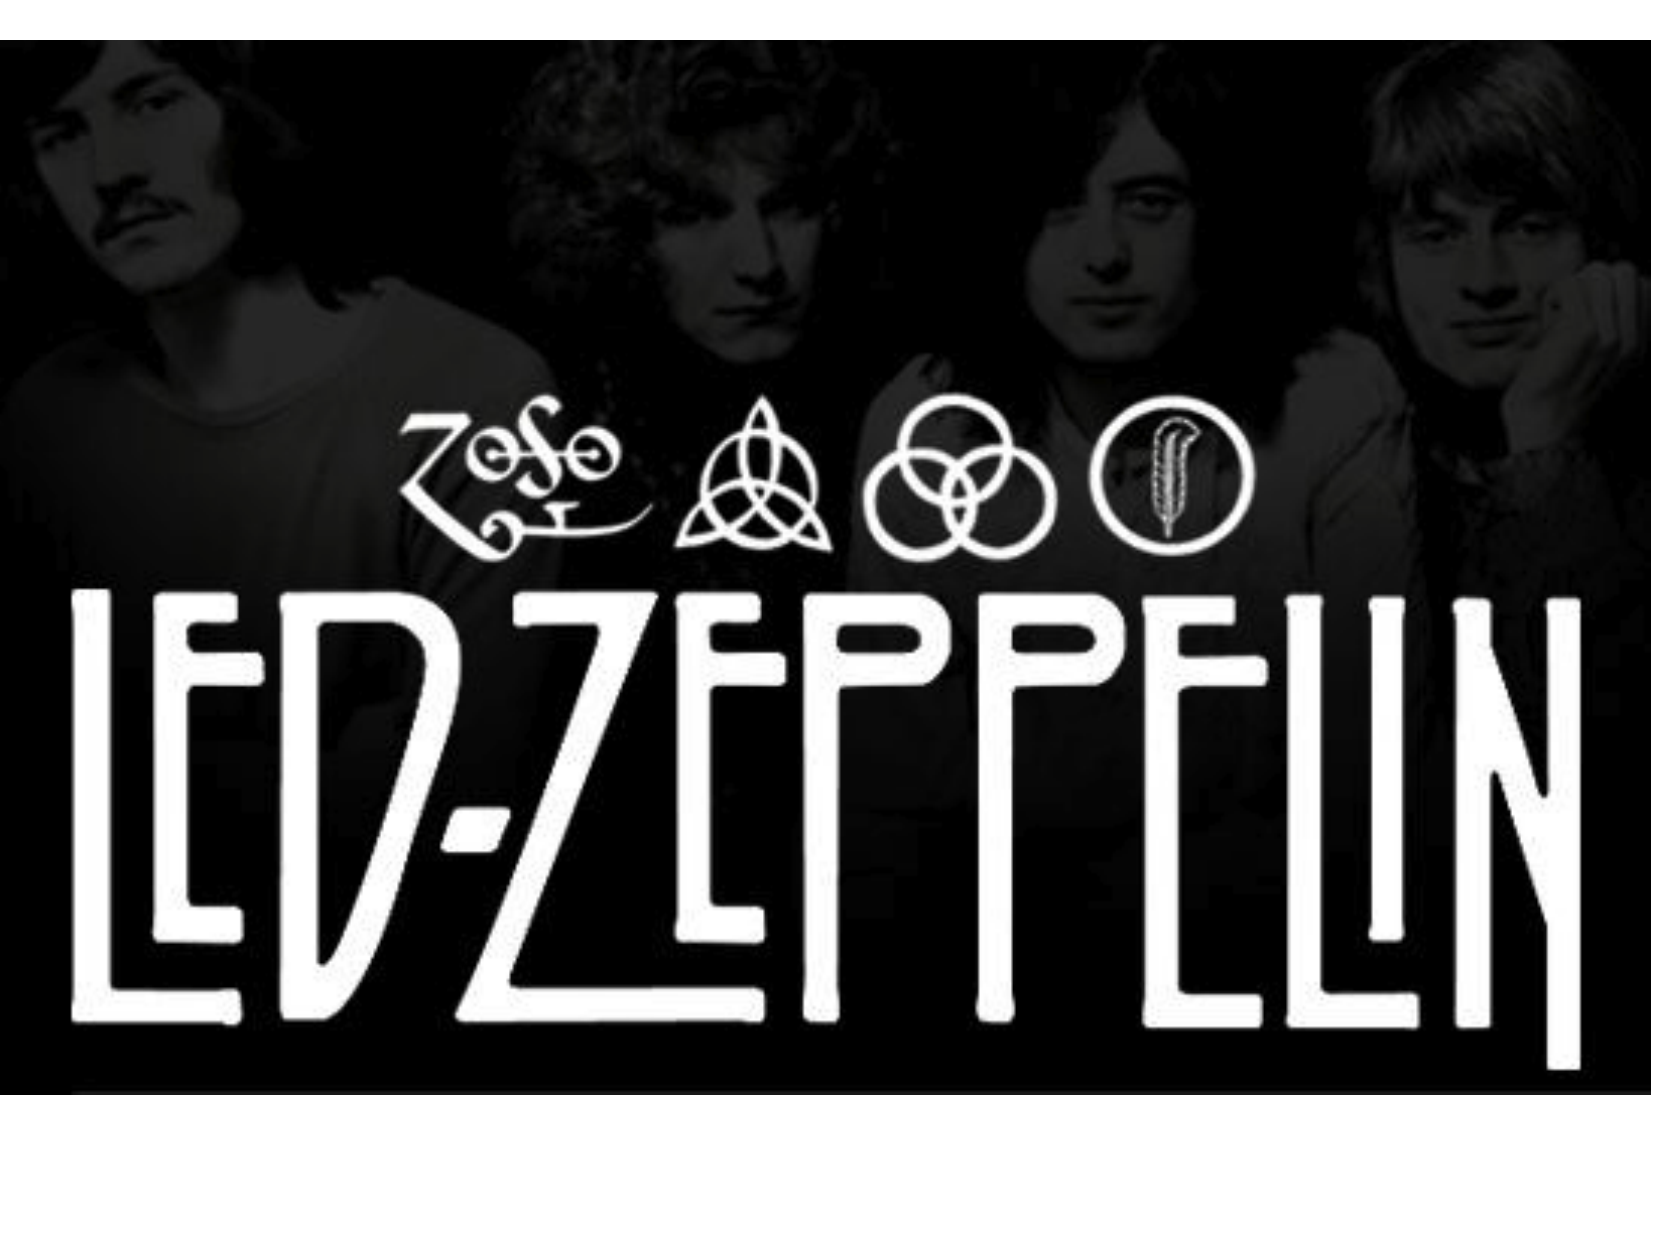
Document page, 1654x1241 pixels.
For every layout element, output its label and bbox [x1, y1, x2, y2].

picture [0, 40, 1651, 1096]
